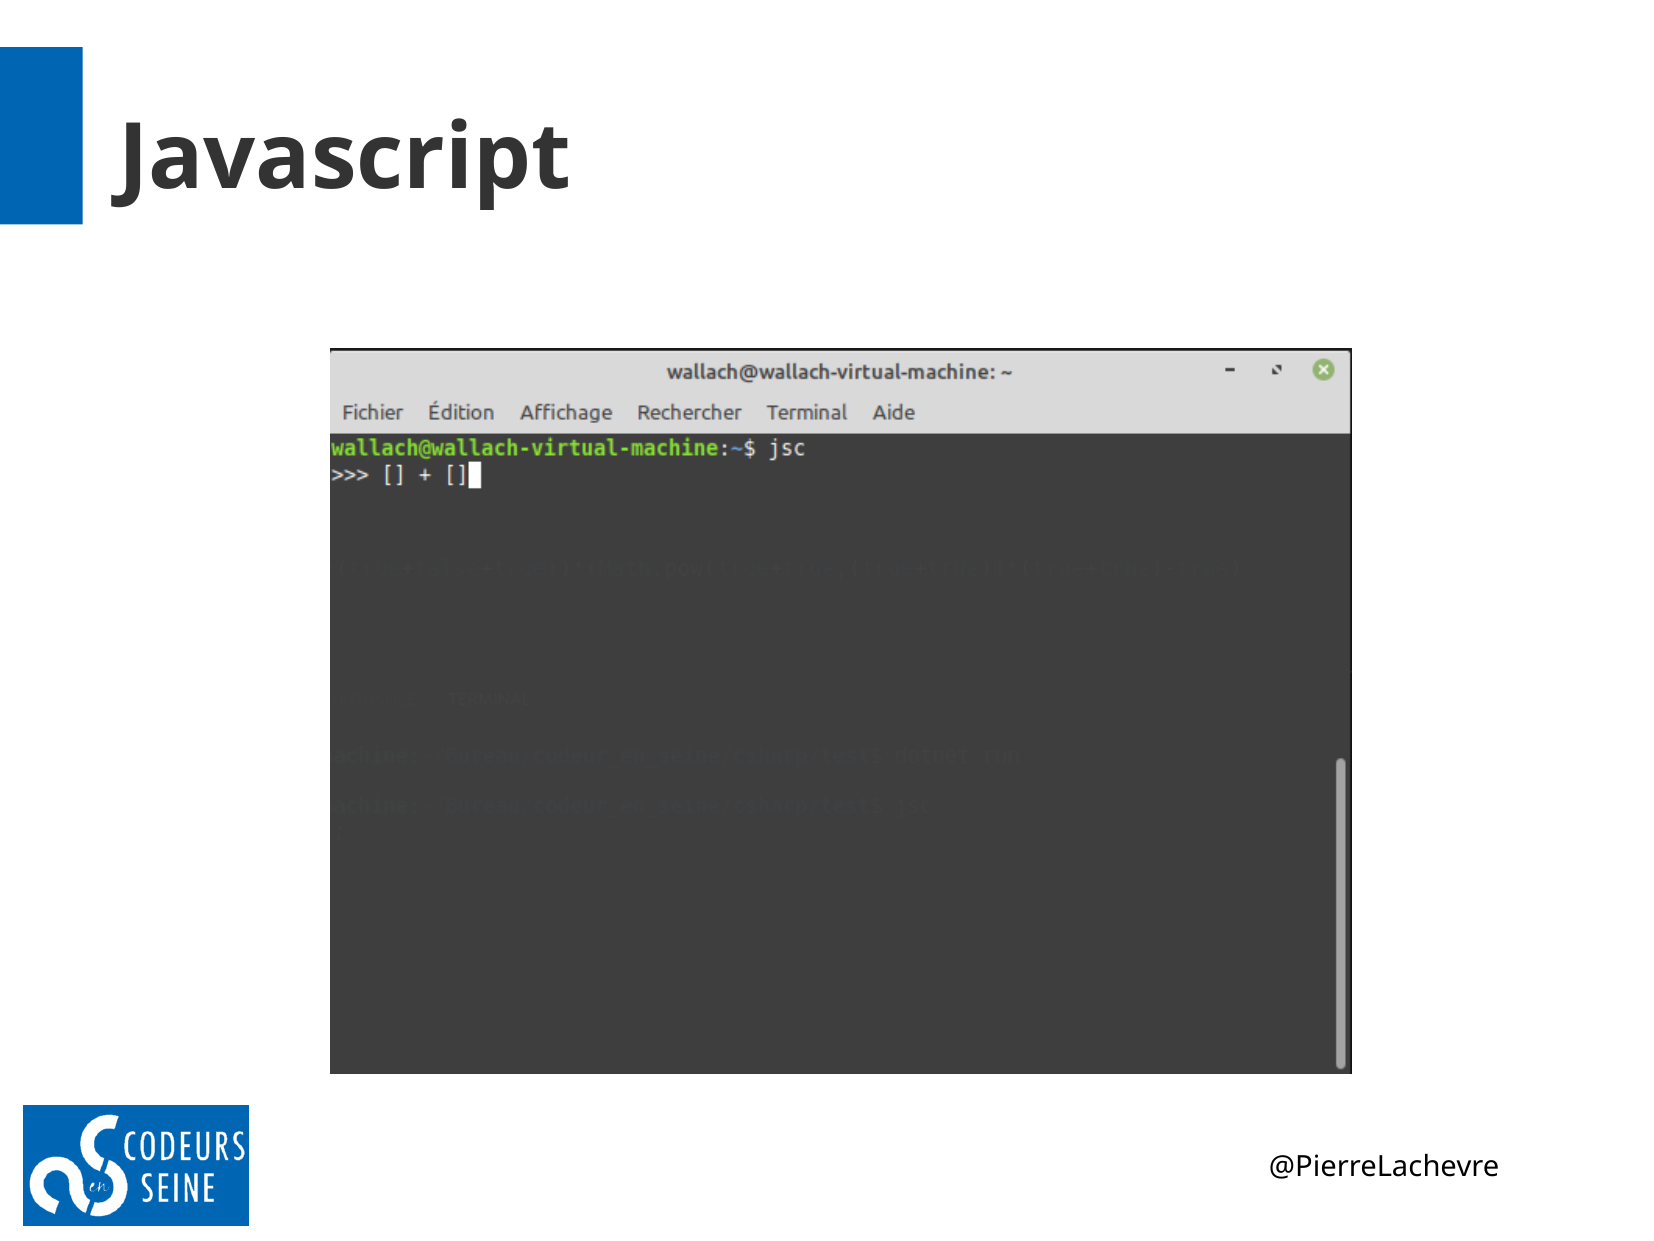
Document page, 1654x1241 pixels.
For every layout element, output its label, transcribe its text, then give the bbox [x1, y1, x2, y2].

picture [330, 348, 1352, 1074]
title Javascript [118, 49, 1571, 257]
picture [23, 1105, 249, 1226]
